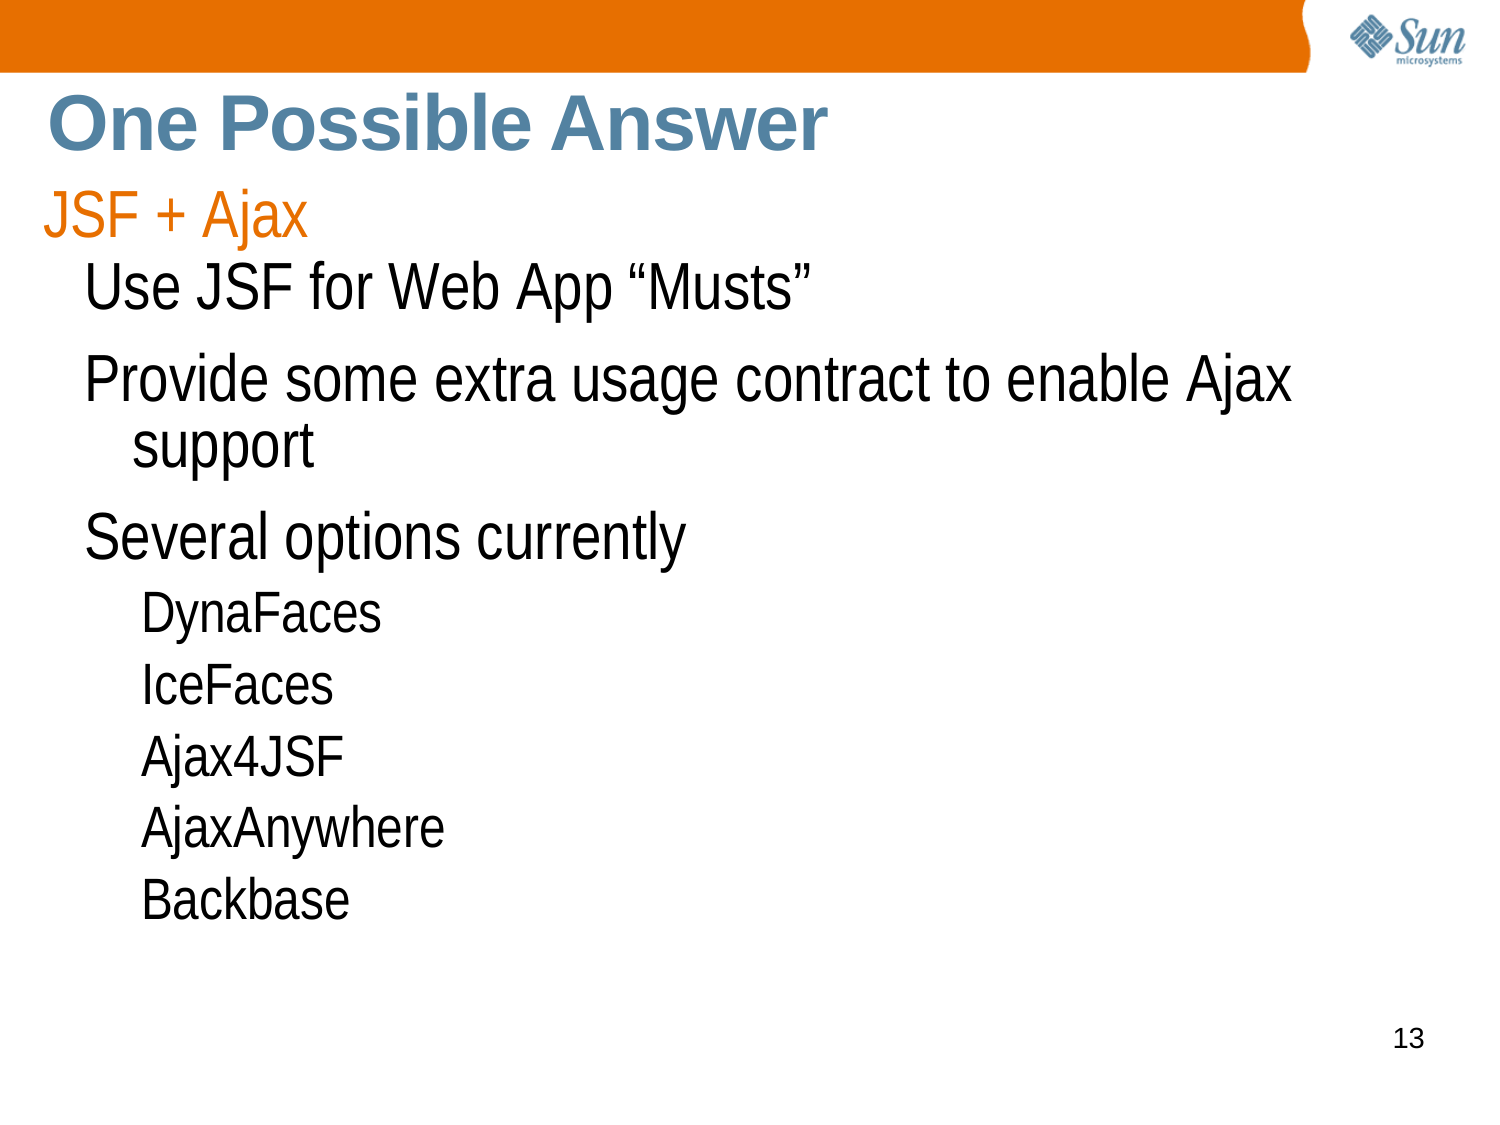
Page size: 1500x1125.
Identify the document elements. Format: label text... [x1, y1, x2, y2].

title One Possible Answer [48, 86, 1410, 191]
list Use JSF for Web App “Musts” Provide some extra usage contract to enable Ajax support Several options currently DynaFaces IceFaces Ajax4JSF AjaxAnywhere Backbase [64, 257, 1402, 1017]
picture [0, 0, 1500, 75]
text_box JSF + Ajax [43, 185, 1311, 263]
